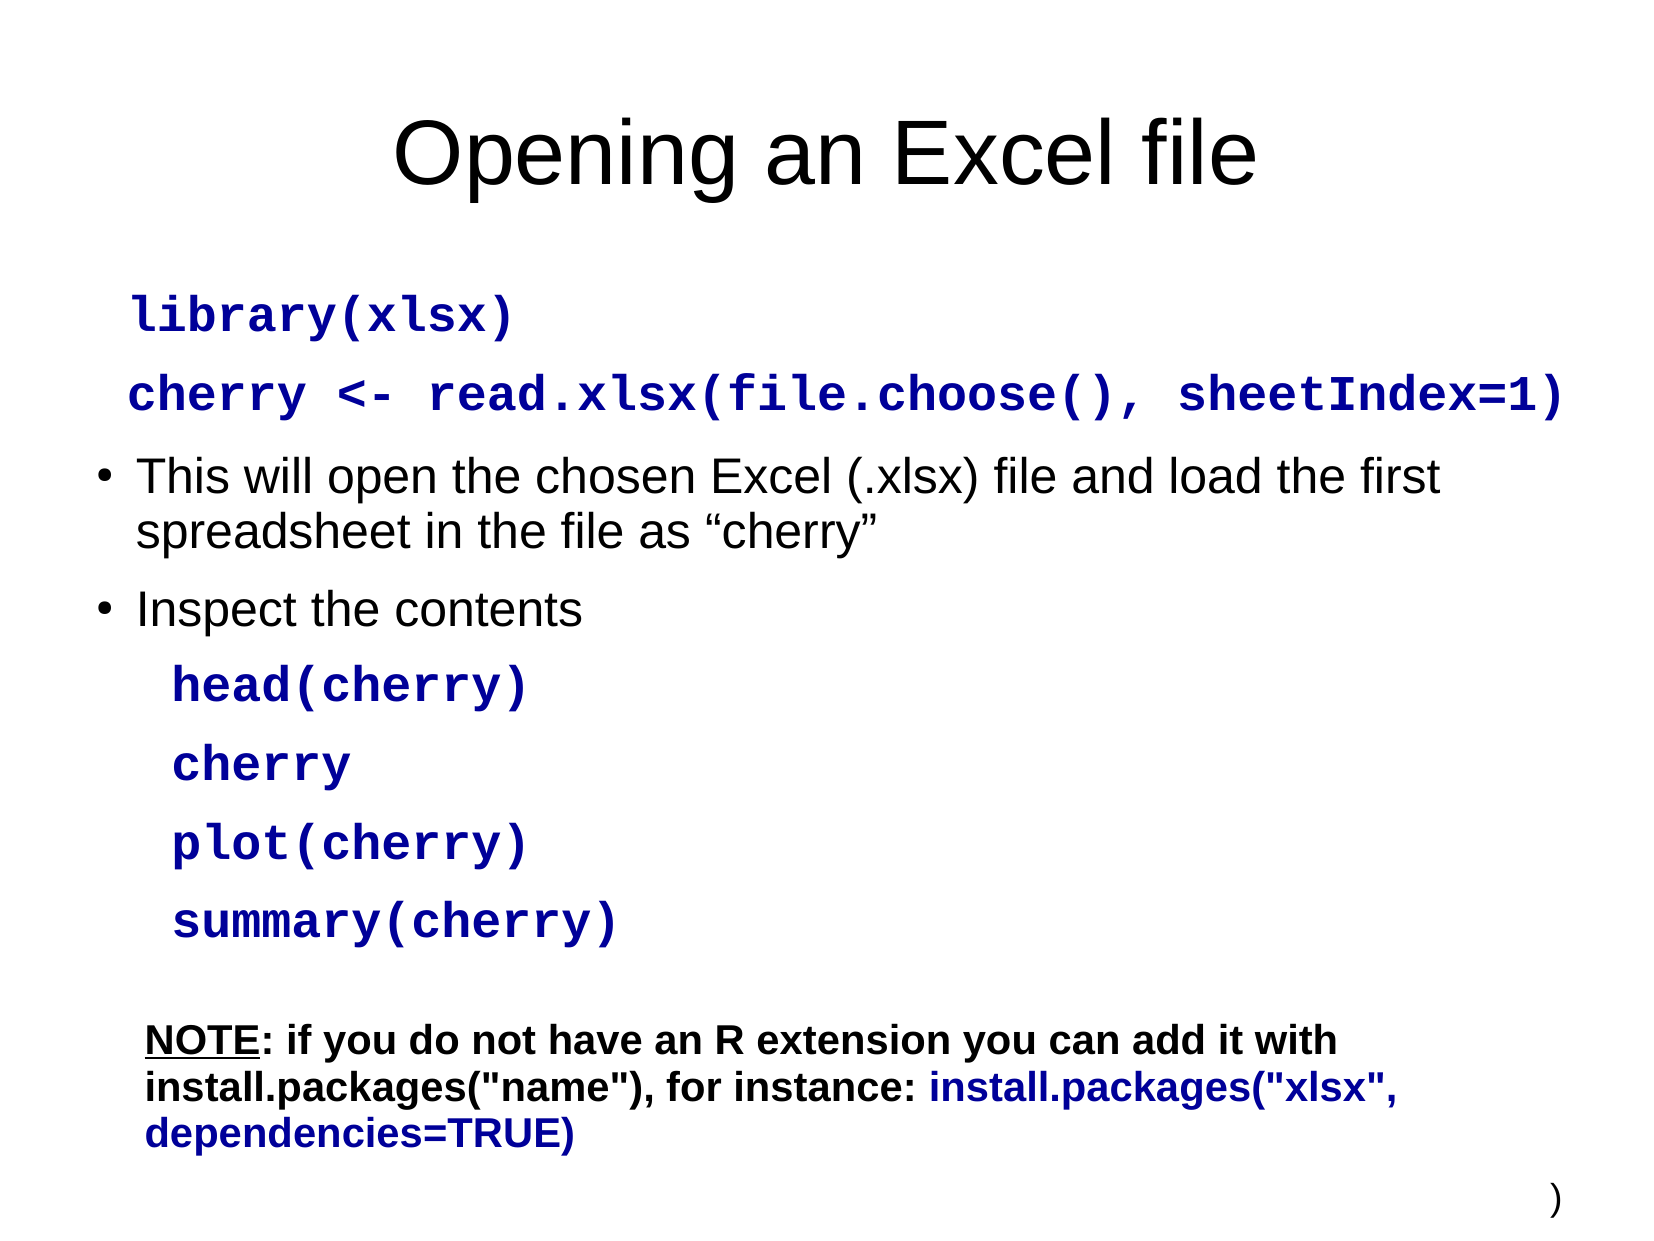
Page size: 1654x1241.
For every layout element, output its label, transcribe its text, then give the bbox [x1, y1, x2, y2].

title Opening an Excel file [82, 49, 1571, 257]
list library(xlsx) cherry <- read.xlsx(file.choose(), sheetIndex=1) This will open the chosen Excel (.xlsx) file and load the first spreadsheet in the file as “cherry” Inspect the contents head(cherry) cherry plot(cherry) summary(cherry) [82, 290, 1571, 1010]
text_box NOTE: if you do not have an R extension you can add it with install.packages("name"), for instance: install.packages("xlsx", dependencies=TRUE) [129, 1009, 1524, 1164]
text_box ) [1535, 1169, 1578, 1227]
